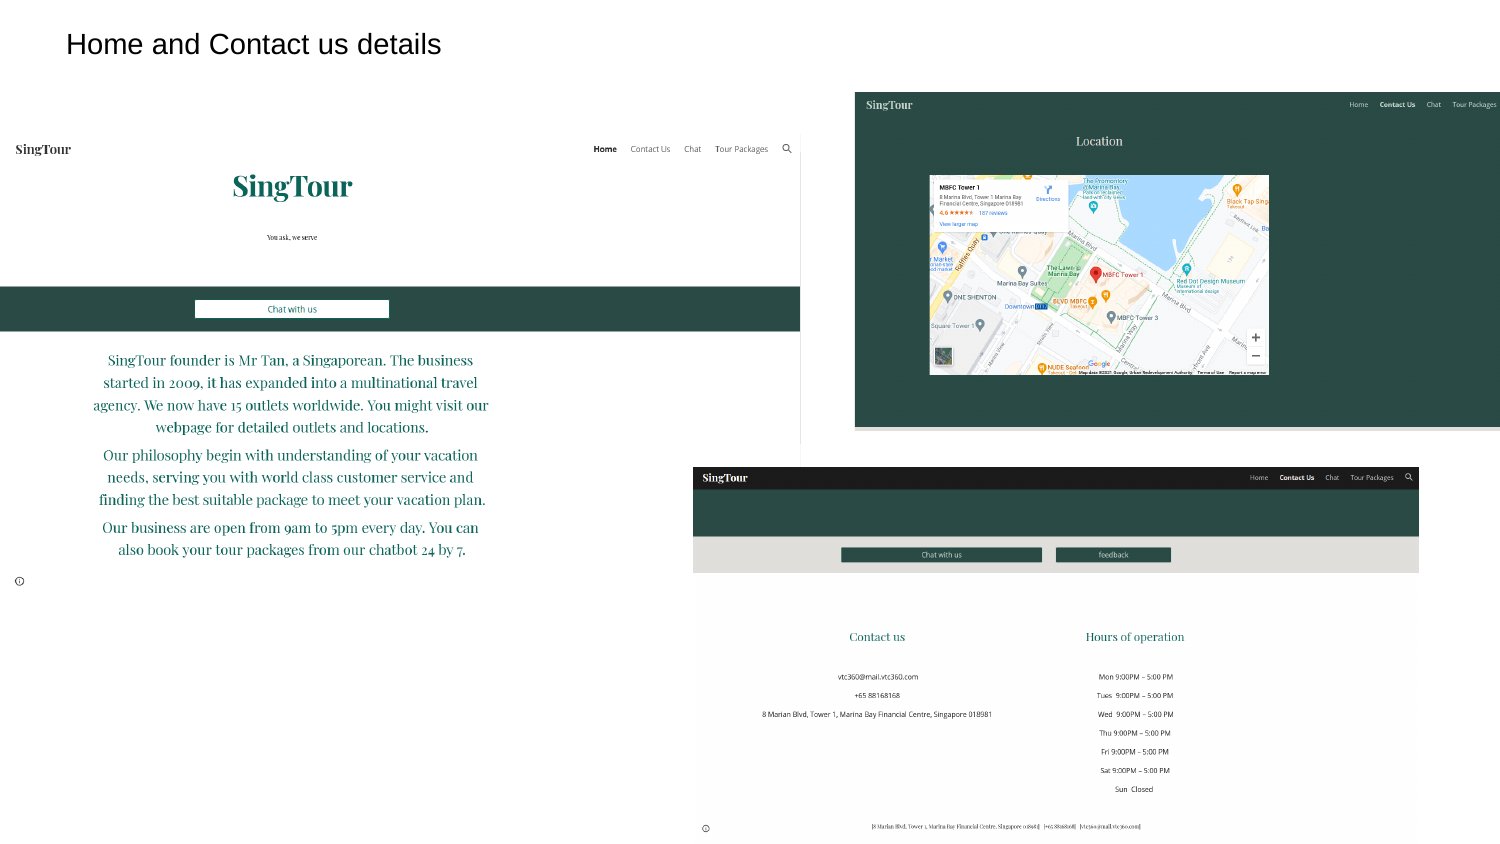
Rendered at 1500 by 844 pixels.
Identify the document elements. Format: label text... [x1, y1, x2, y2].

picture [0, 134, 1419, 844]
picture [854, 92, 1500, 431]
title Home and Contact us details [51, 10, 1449, 116]
